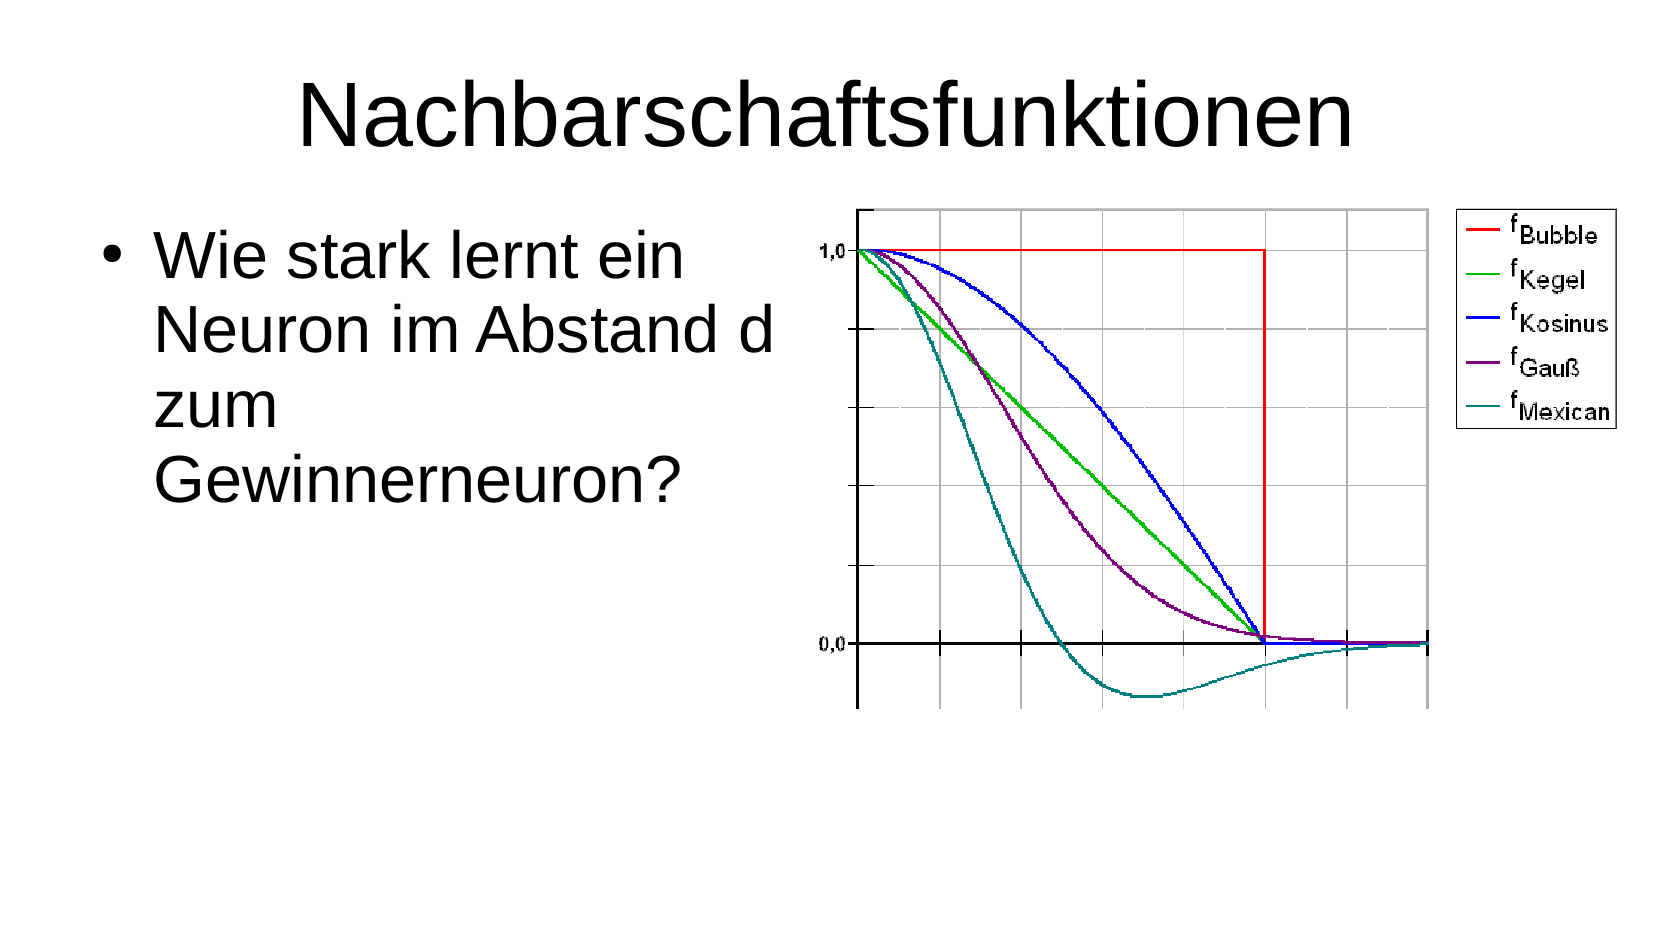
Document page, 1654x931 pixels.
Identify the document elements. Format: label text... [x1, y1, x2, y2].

list Wie stark lernt ein Neuron im Abstand d zum Gewinnerneuron? [82, 217, 827, 758]
title Nachbarschaftsfunktionen [82, 37, 1571, 193]
picture [738, 186, 1654, 805]
